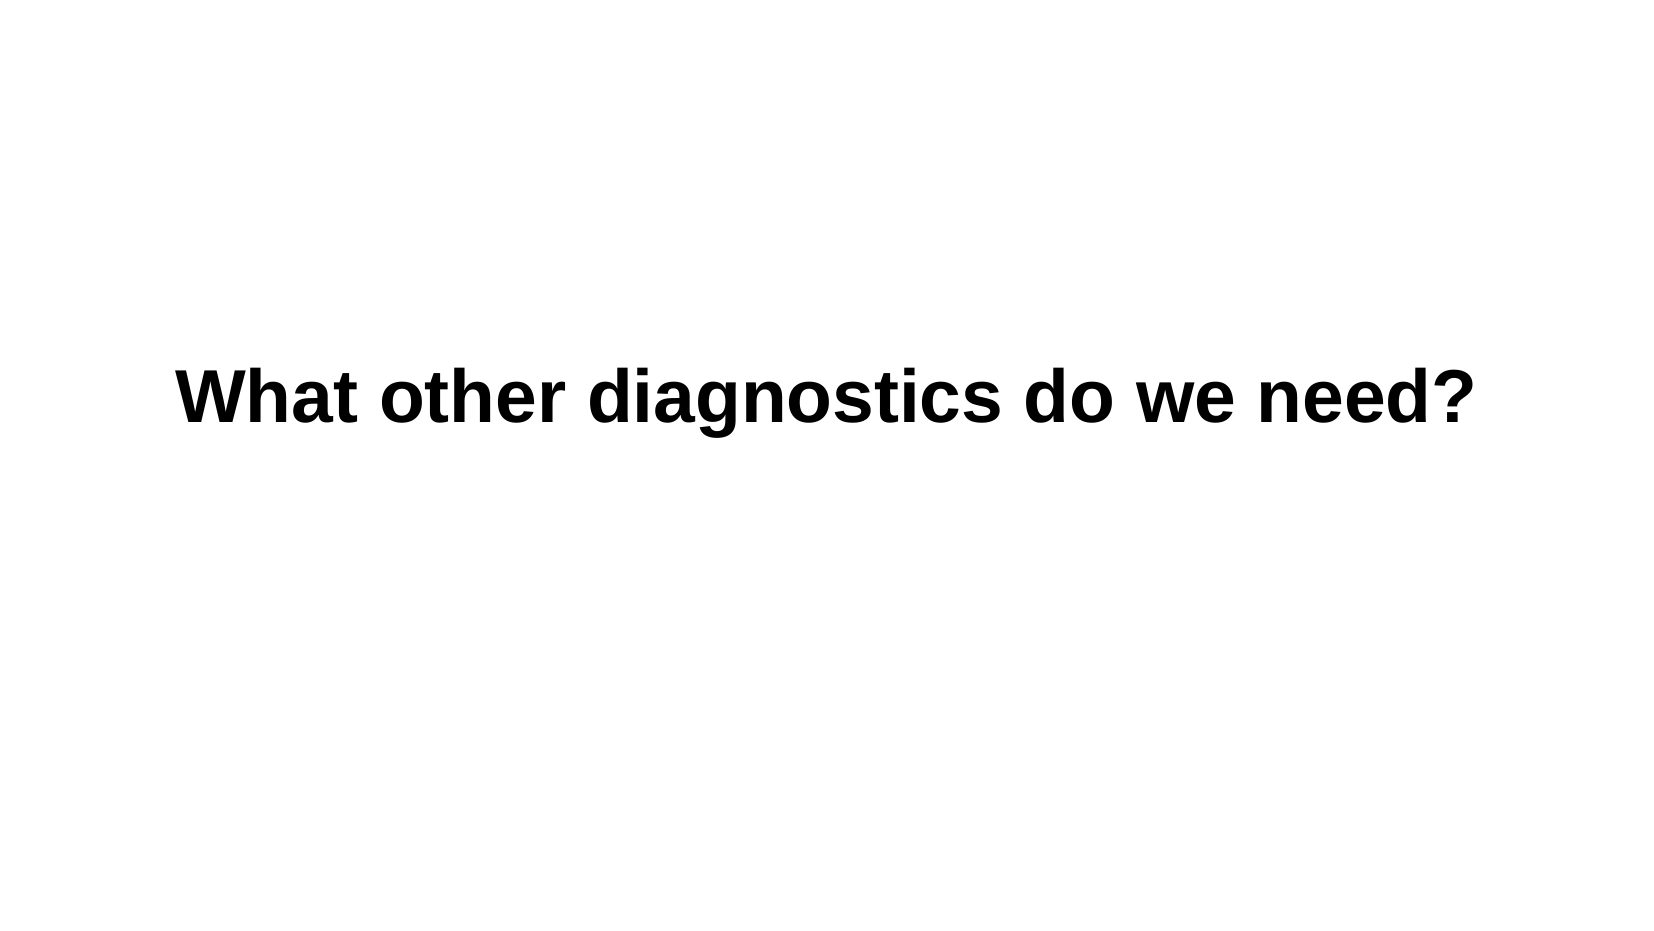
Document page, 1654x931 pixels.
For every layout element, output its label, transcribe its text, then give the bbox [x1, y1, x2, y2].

text_box What other diagnostics do we need? [82, 37, 1571, 757]
